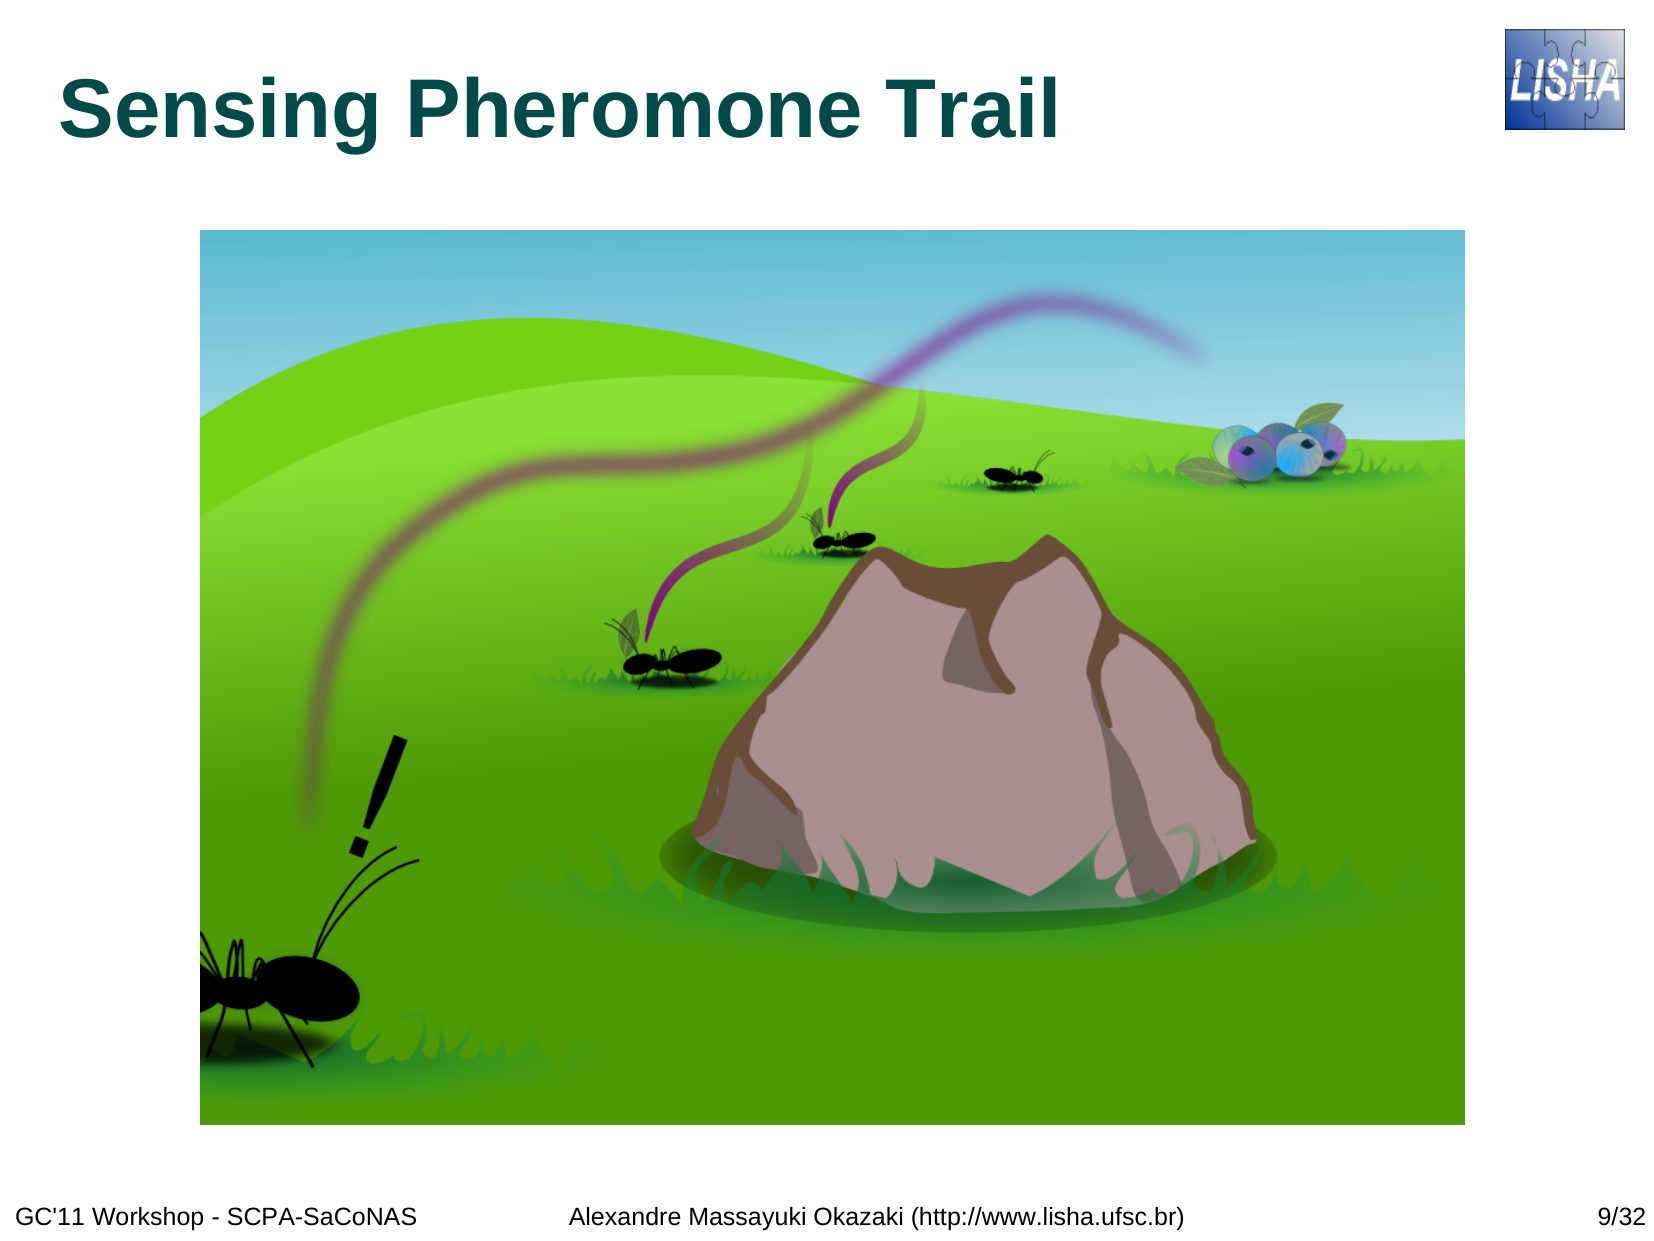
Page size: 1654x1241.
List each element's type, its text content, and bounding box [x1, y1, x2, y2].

picture [200, 230, 1465, 1125]
picture [1595, 29, 1625, 130]
title Sensing Pheromone Trail [58, 11, 1595, 219]
